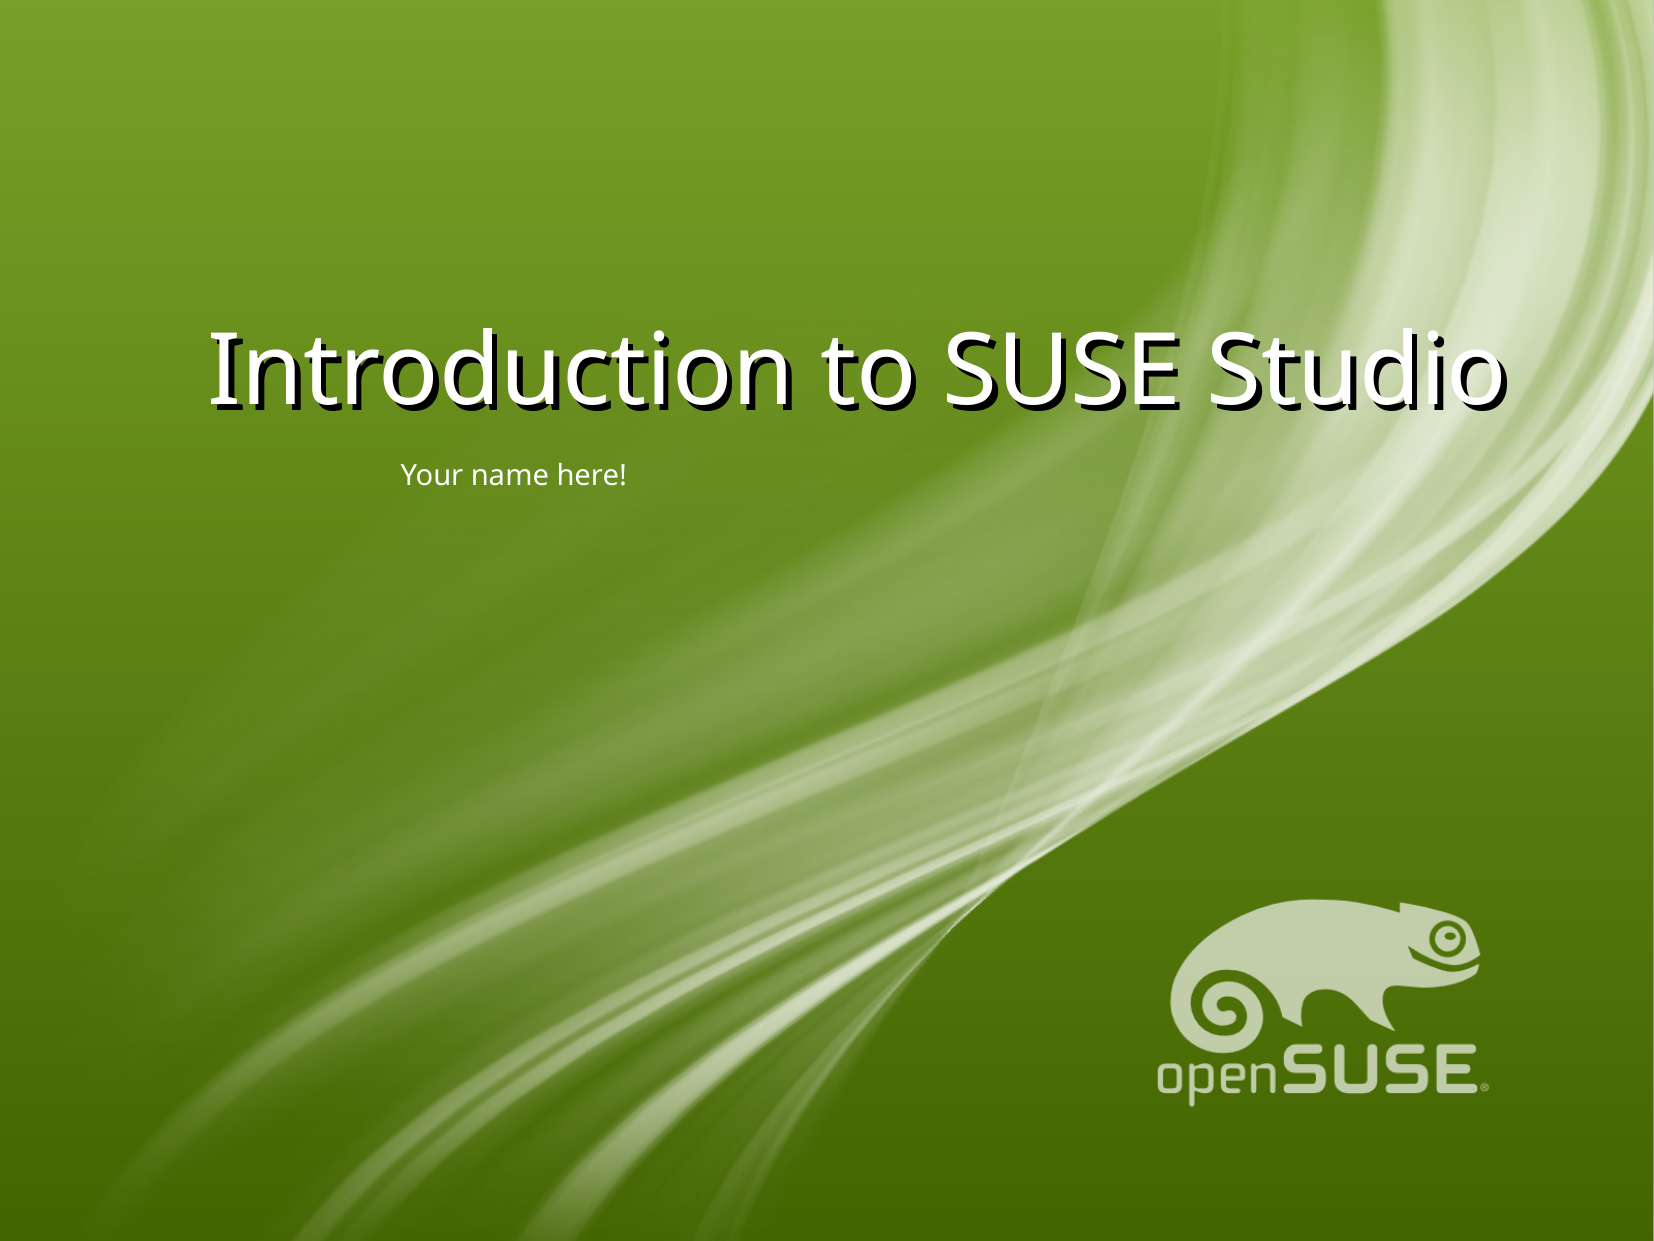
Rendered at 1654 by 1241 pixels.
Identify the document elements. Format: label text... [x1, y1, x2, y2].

picture [0, 0, 1654, 1241]
title Introduction to SUSE Studio [192, 151, 1530, 428]
subtitle Your name here! [385, 454, 1268, 576]
